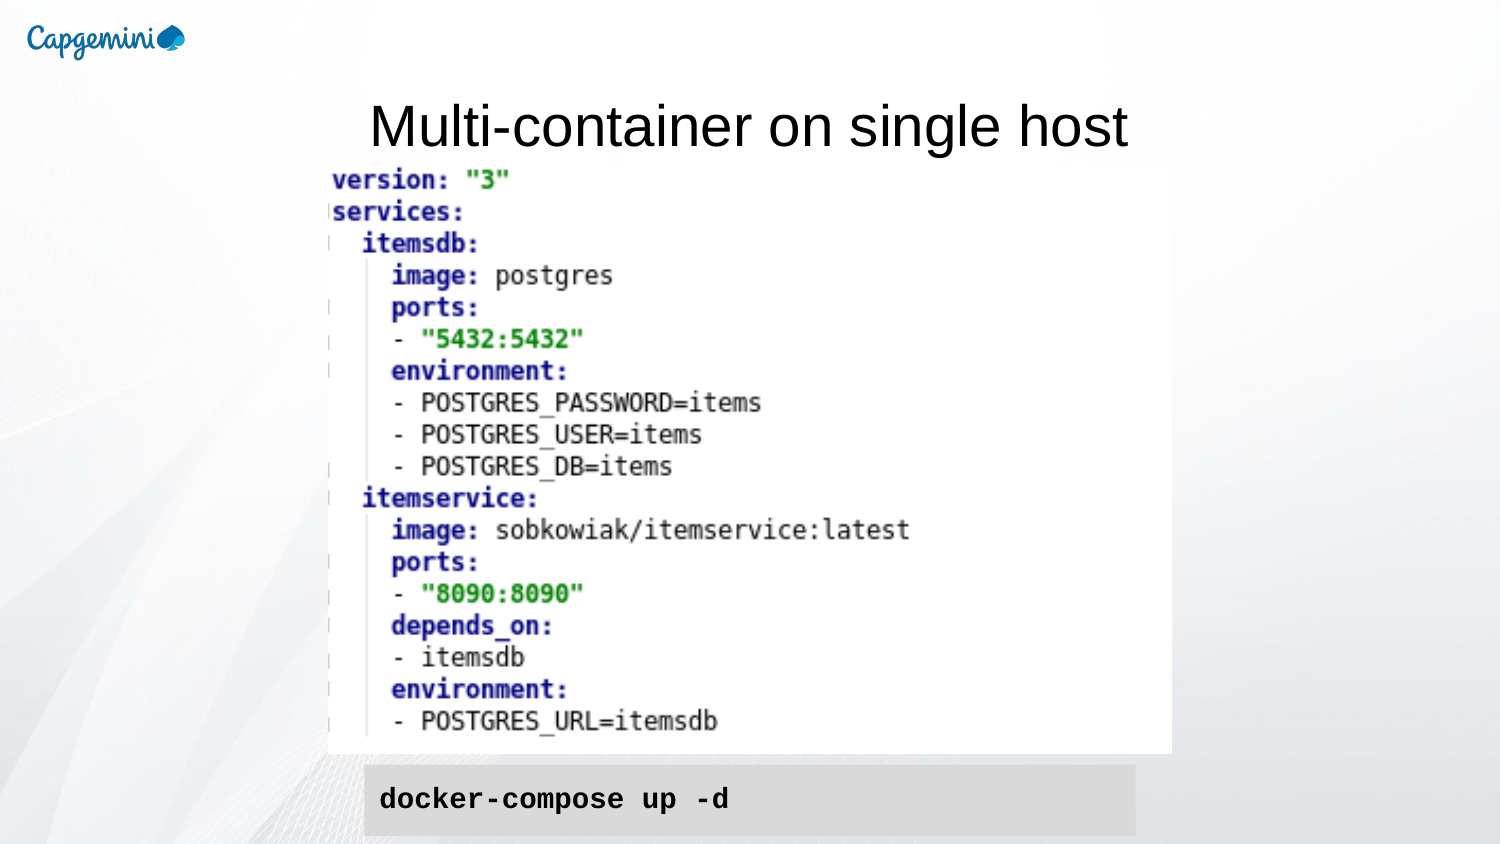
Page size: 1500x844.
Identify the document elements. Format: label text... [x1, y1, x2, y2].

picture [0, 0, 1500, 844]
title Multi-container on single host [51, 72, 1449, 167]
text_box docker-compose up -d [364, 764, 1136, 837]
